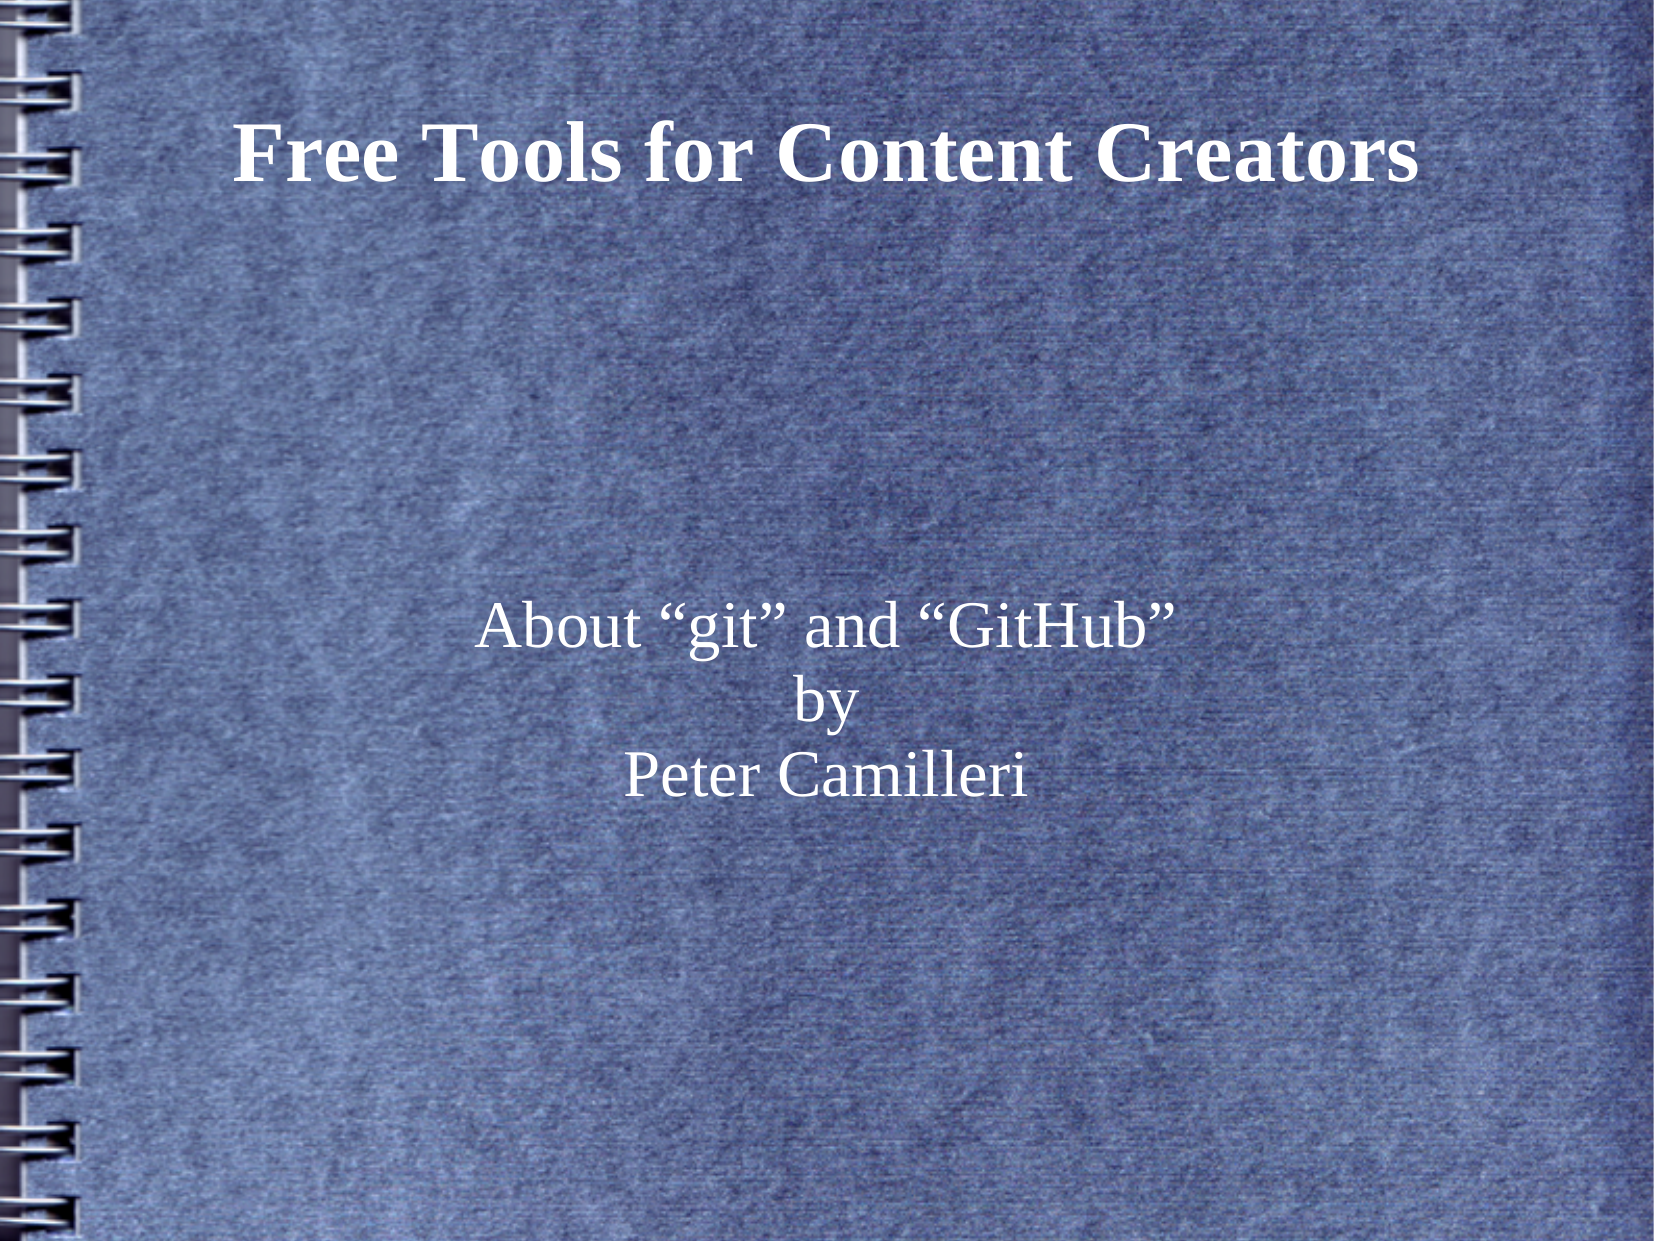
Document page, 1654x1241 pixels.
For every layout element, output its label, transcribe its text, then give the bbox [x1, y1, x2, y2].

subtitle About “git” and “GitHub” by Peter Camilleri [82, 290, 1571, 1109]
picture [0, 0, 1654, 1241]
title Free Tools for Content Creators [82, 49, 1571, 257]
